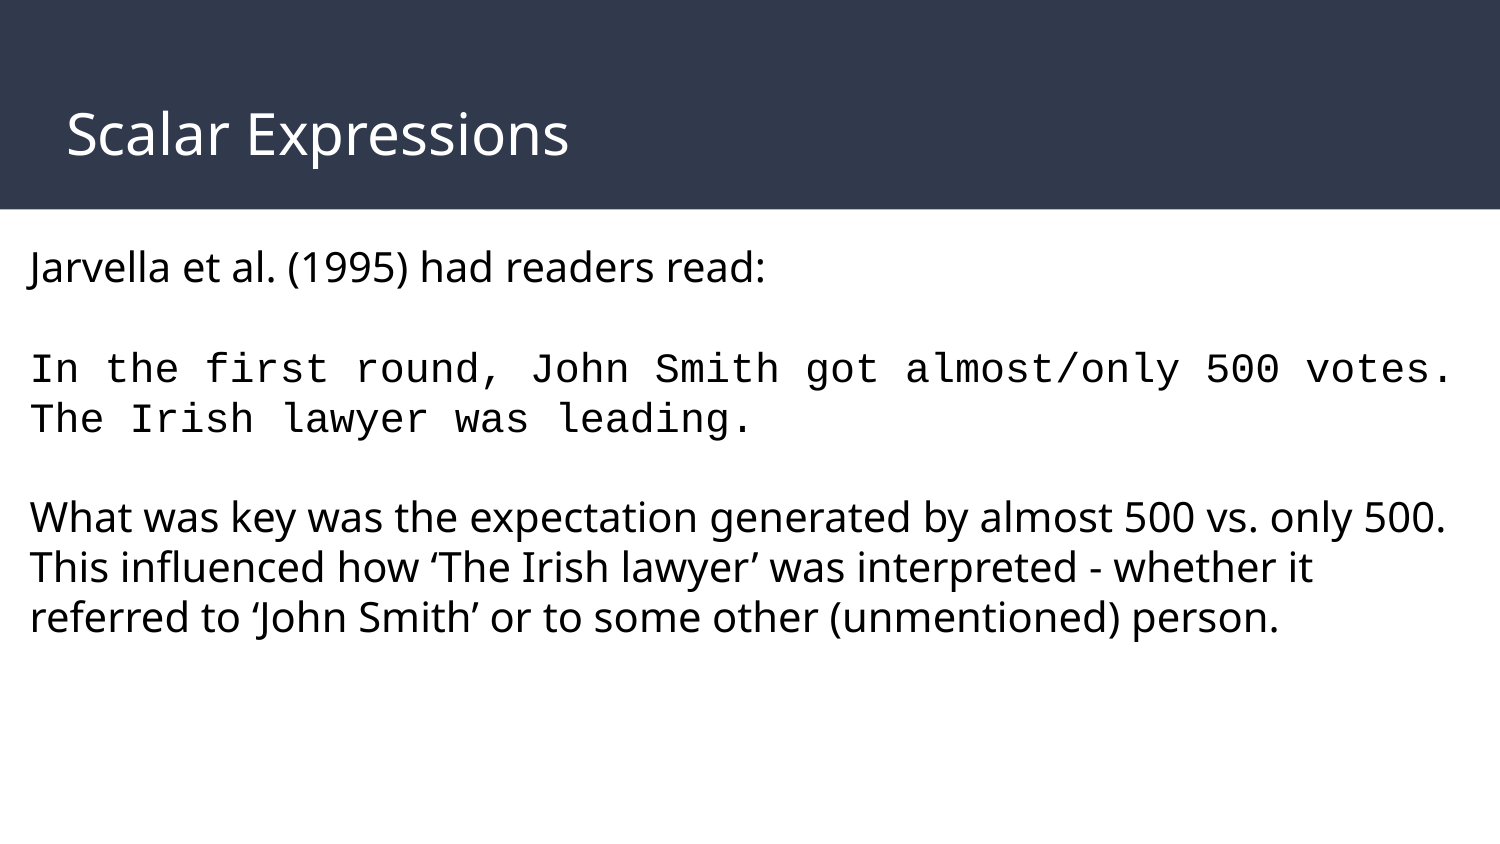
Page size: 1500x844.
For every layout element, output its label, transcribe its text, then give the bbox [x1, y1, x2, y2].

title Scalar Expressions [51, 82, 1449, 185]
text_box Jarvella et al. (1995) had readers read: In the first round, John Smith got almost/only 500 votes. The Irish lawyer was leading. What was key was the expectation generated by almost 500 vs. only 500. This influenced how ‘The Irish lawyer’ was interpreted - whether it referred to ‘John Smith’ or to some other (unmentioned) person. [14, 226, 1484, 824]
